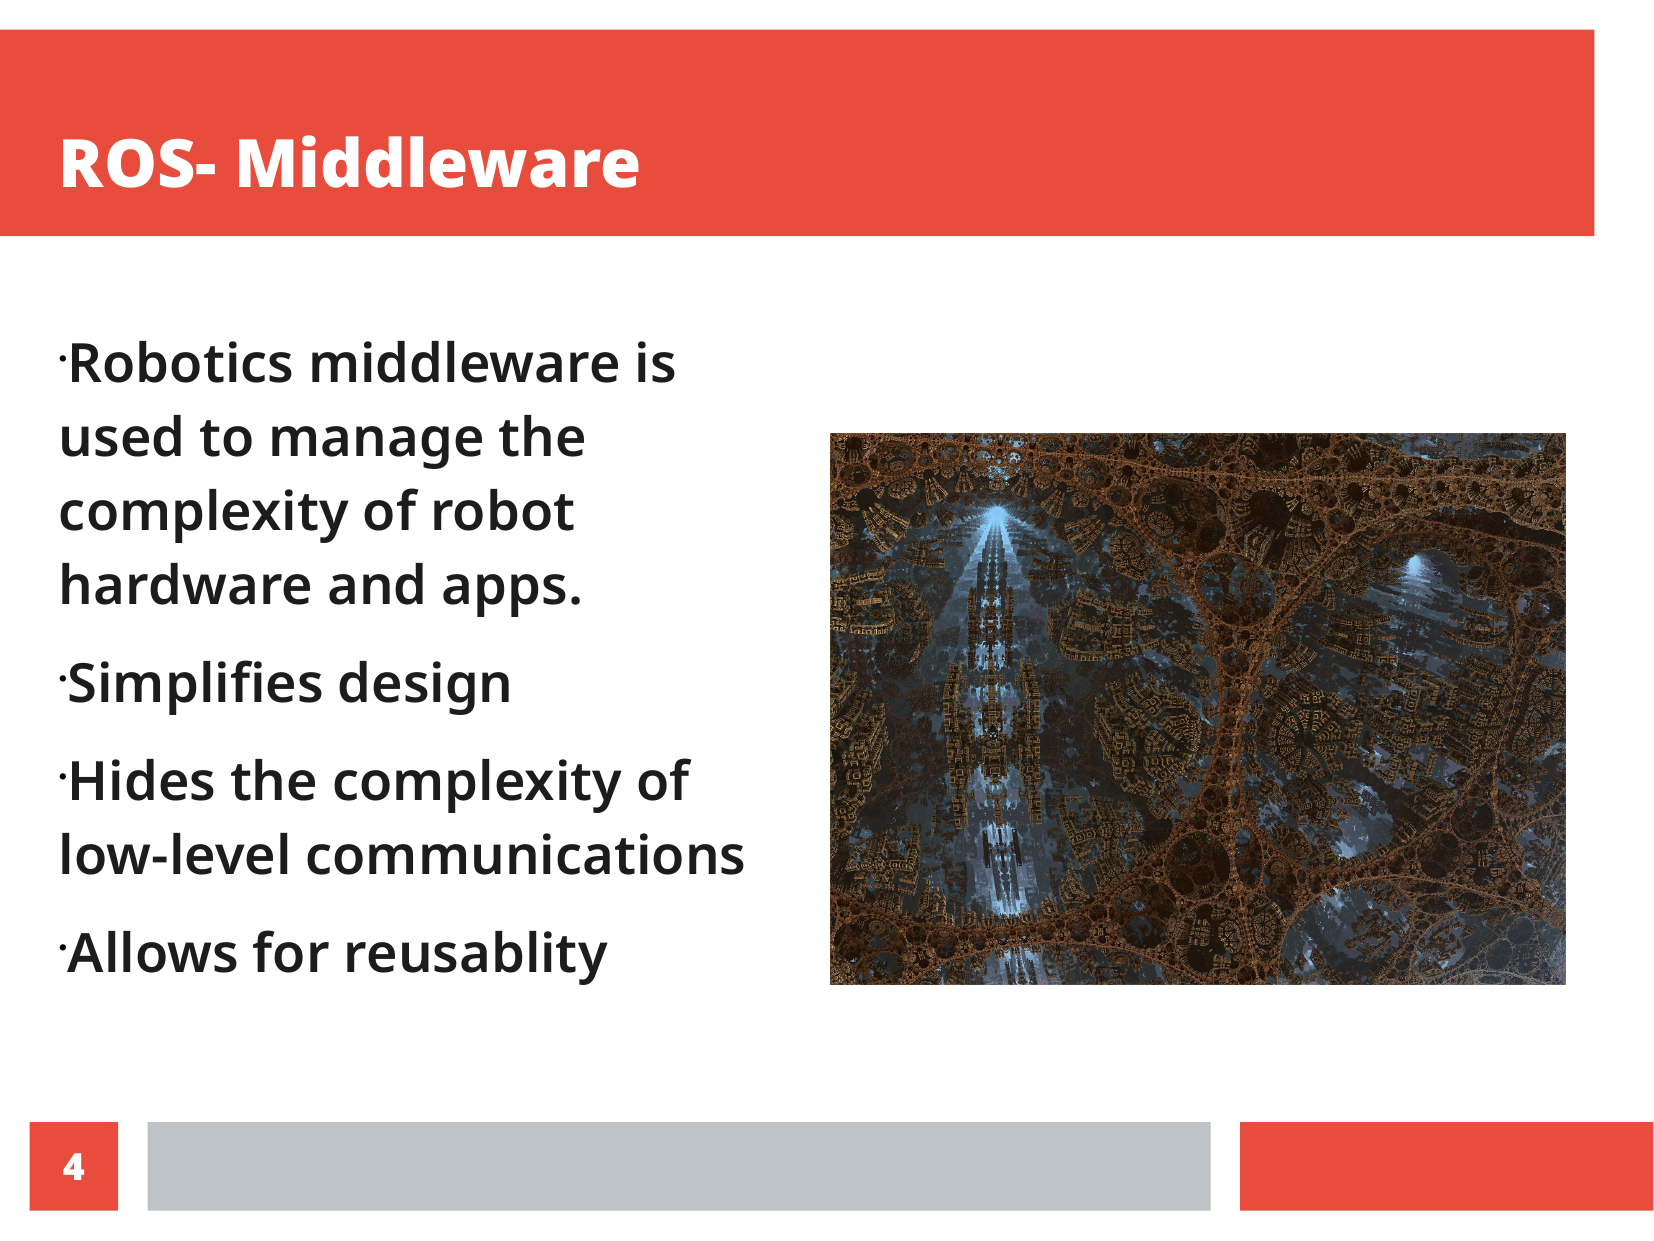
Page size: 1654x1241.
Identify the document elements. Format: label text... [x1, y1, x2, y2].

list Robotics middleware is used to manage the complexity of robot hardware and apps. Simplifies design Hides the complexity of low-level communications Allows for reusablity [59, 324, 794, 1093]
picture [830, 433, 1566, 985]
title ROS- Middleware [59, 59, 1595, 207]
